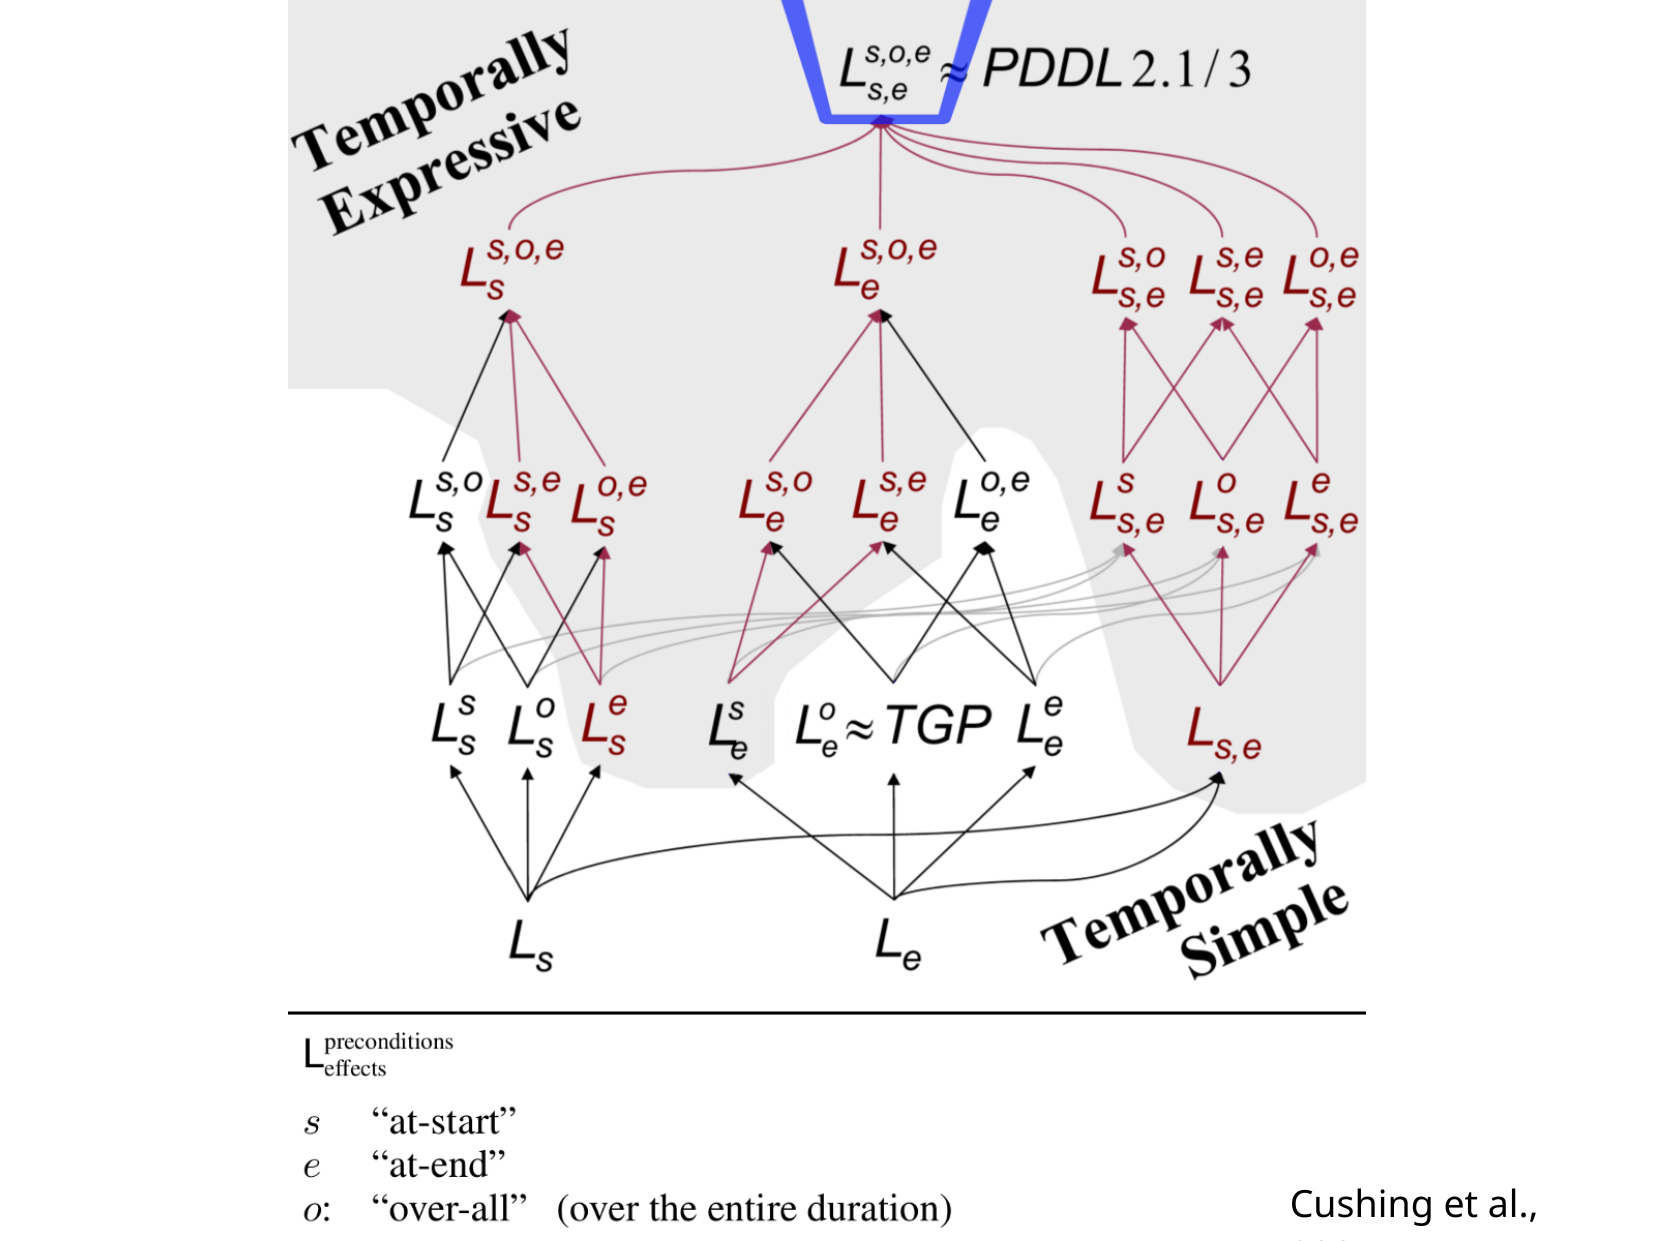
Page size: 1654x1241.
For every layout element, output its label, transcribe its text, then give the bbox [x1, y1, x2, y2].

text_box Cushing et al., 2007. [1275, 1170, 1648, 1229]
picture [288, 0, 1366, 1240]
